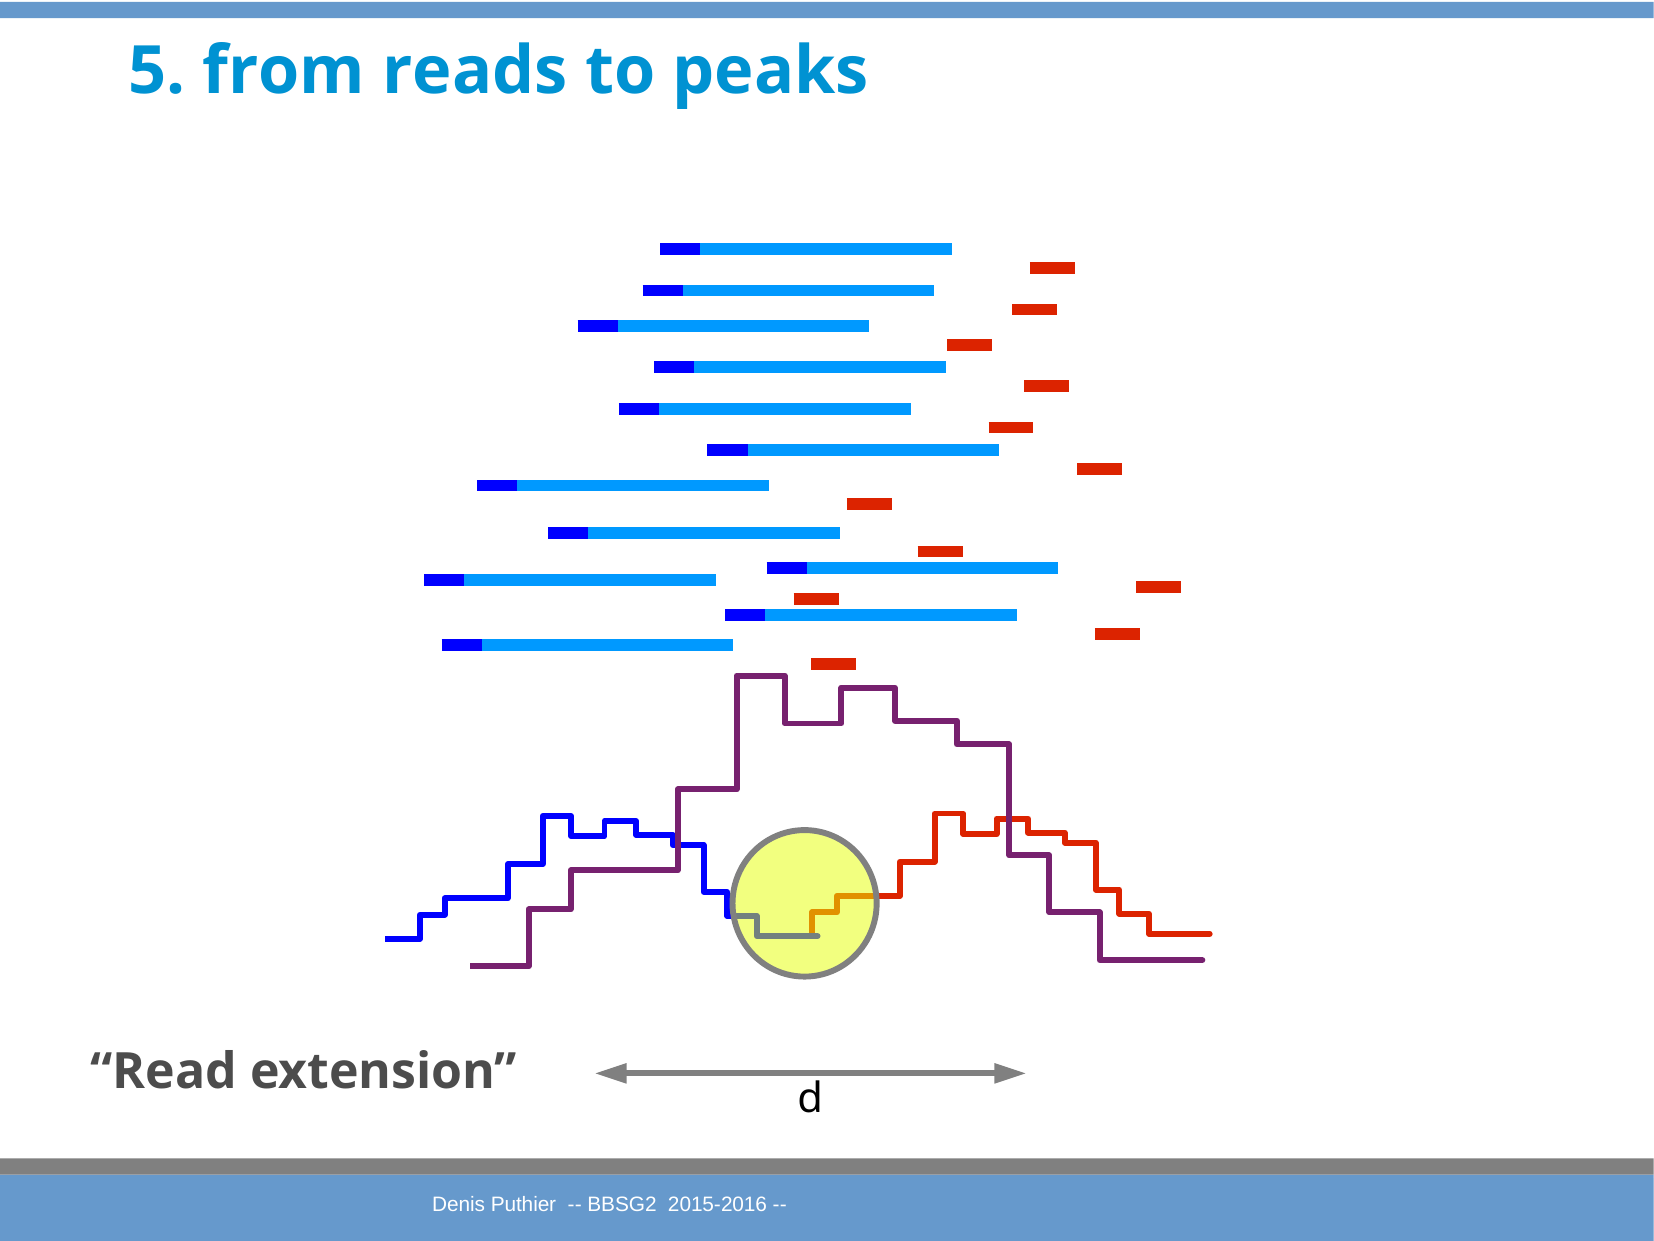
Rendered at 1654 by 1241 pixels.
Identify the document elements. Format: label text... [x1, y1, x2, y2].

text_box [732, 830, 877, 977]
text_box “Read extension” [75, 1027, 534, 1111]
title 5. from reads to peaks [113, 18, 1602, 186]
